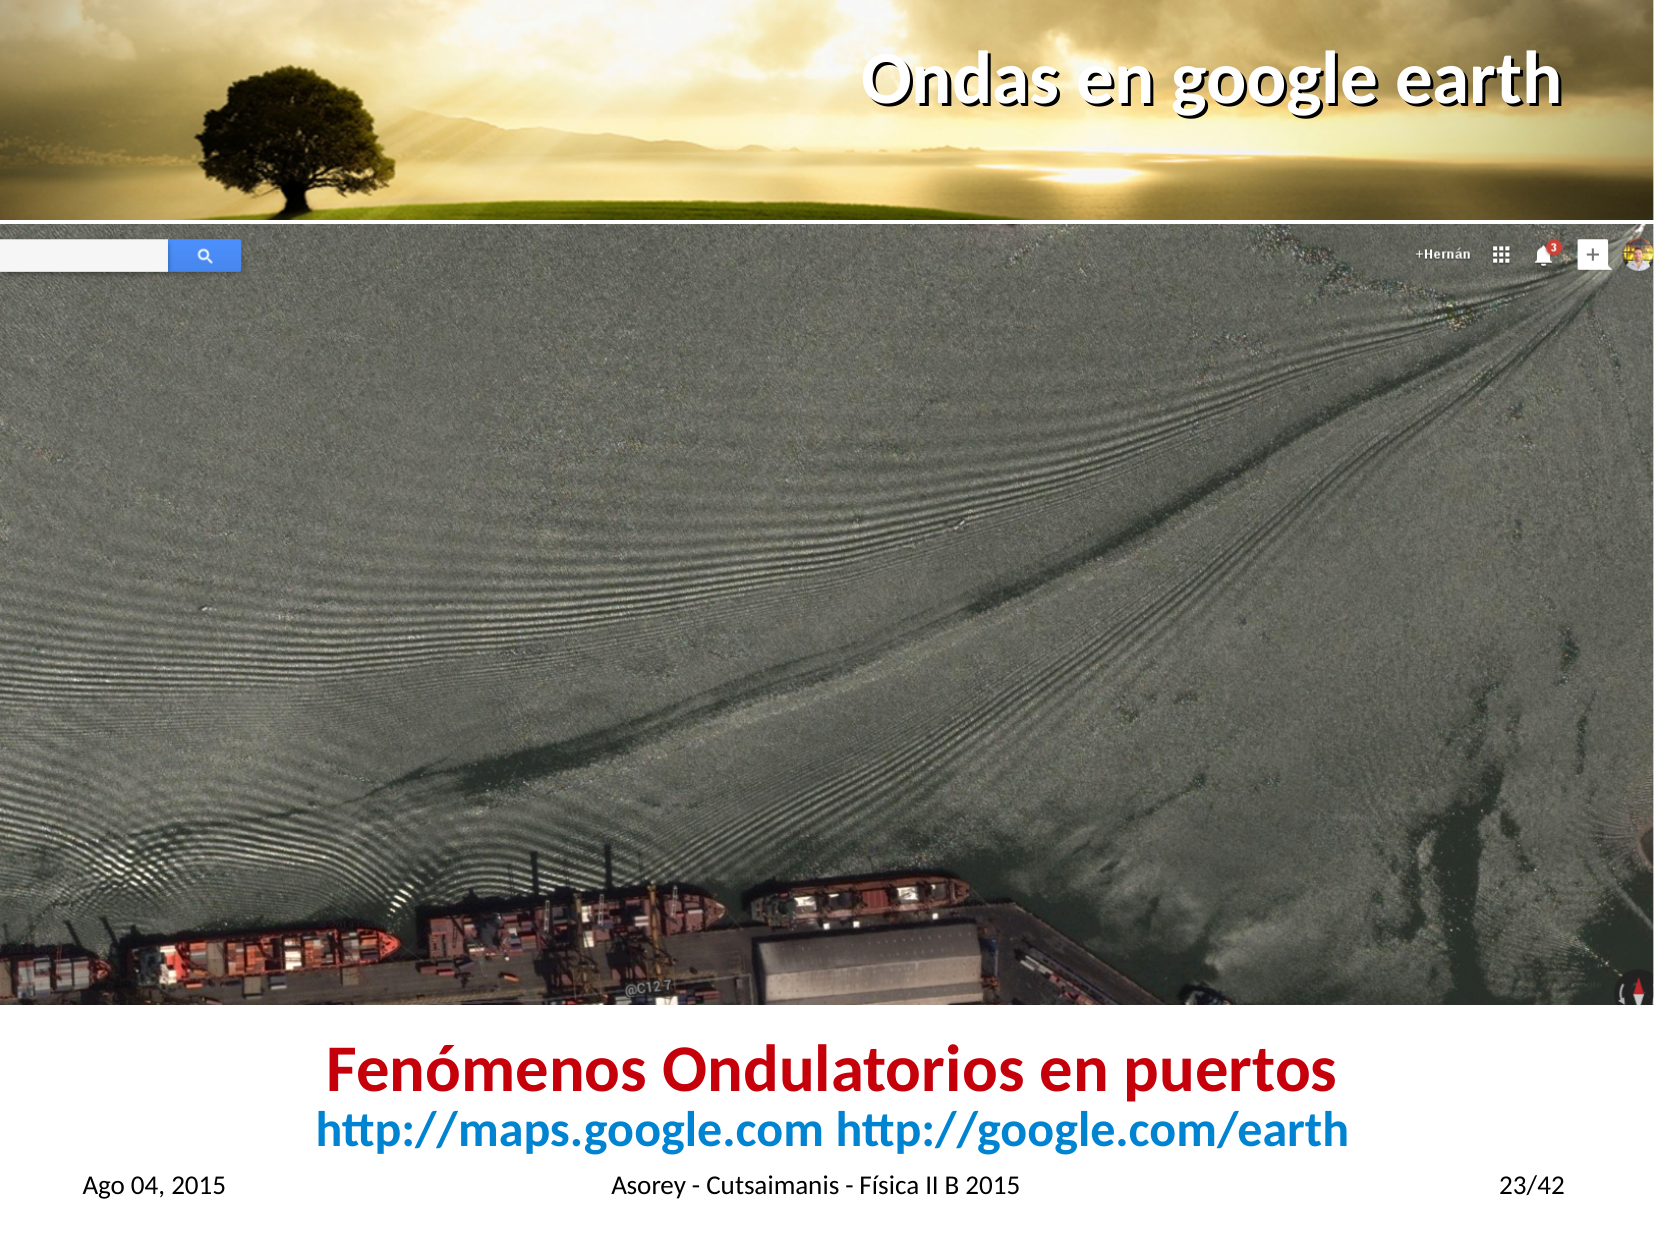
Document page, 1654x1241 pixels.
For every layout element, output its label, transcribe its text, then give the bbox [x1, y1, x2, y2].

picture [0, 0, 1654, 220]
title Ondas en google earth [75, 19, 1564, 151]
picture [0, 224, 1654, 1006]
title Fenómenos Ondulatorios en puertos http://maps.google.com http://google.com/earth [30, 1035, 1636, 1166]
